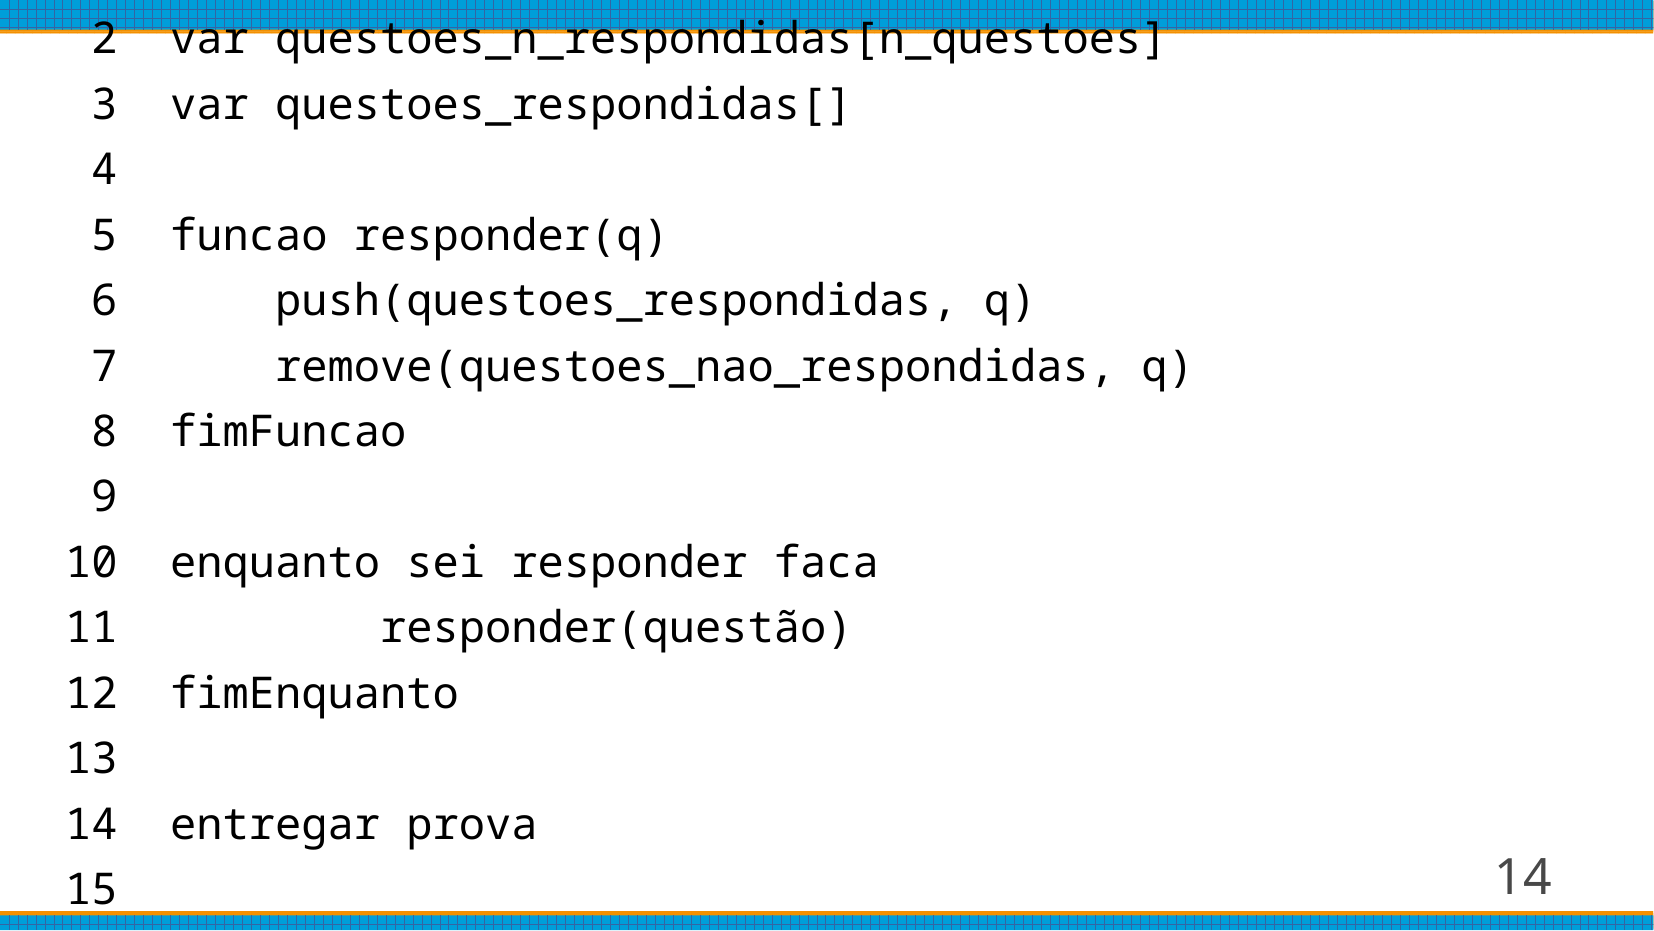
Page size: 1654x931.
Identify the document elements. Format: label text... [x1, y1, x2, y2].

text_box 1 inicioAlgoritmo 2 var questoes_n_respondidas[n_questoes] 3 var questoes_respondidas[] 4 5 funcao responder(q) 6 push(questoes_respondidas, q) 7 remove(questoes_nao_respondidas, q) 8 fimFuncao 9 10 enquanto sei responder faca 11 responder(questão) 12 fimEnquanto 13 14 entregar prova 15 16 fimAlgoritmo [59, 139, 1447, 785]
